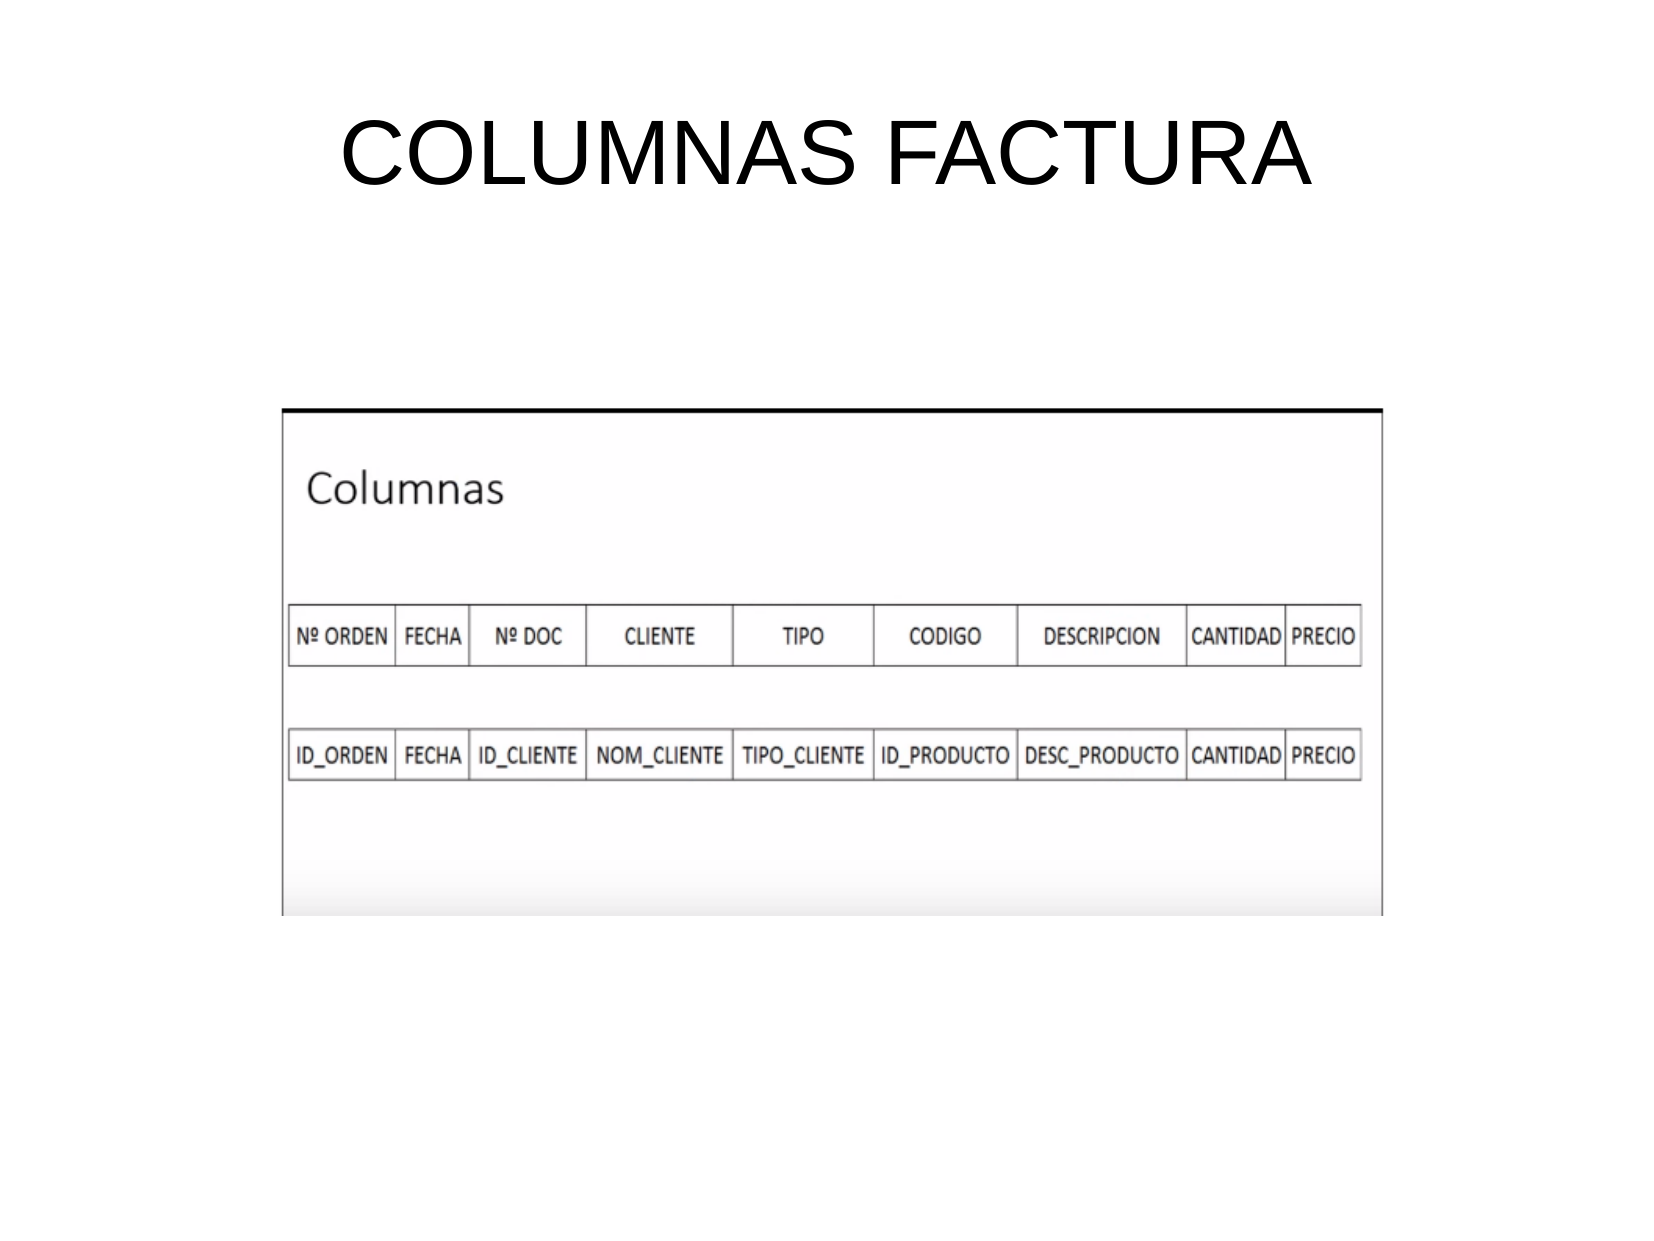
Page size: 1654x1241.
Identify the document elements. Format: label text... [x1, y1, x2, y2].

title COLUMNAS FACTURA [82, 49, 1571, 257]
picture [279, 407, 1388, 916]
